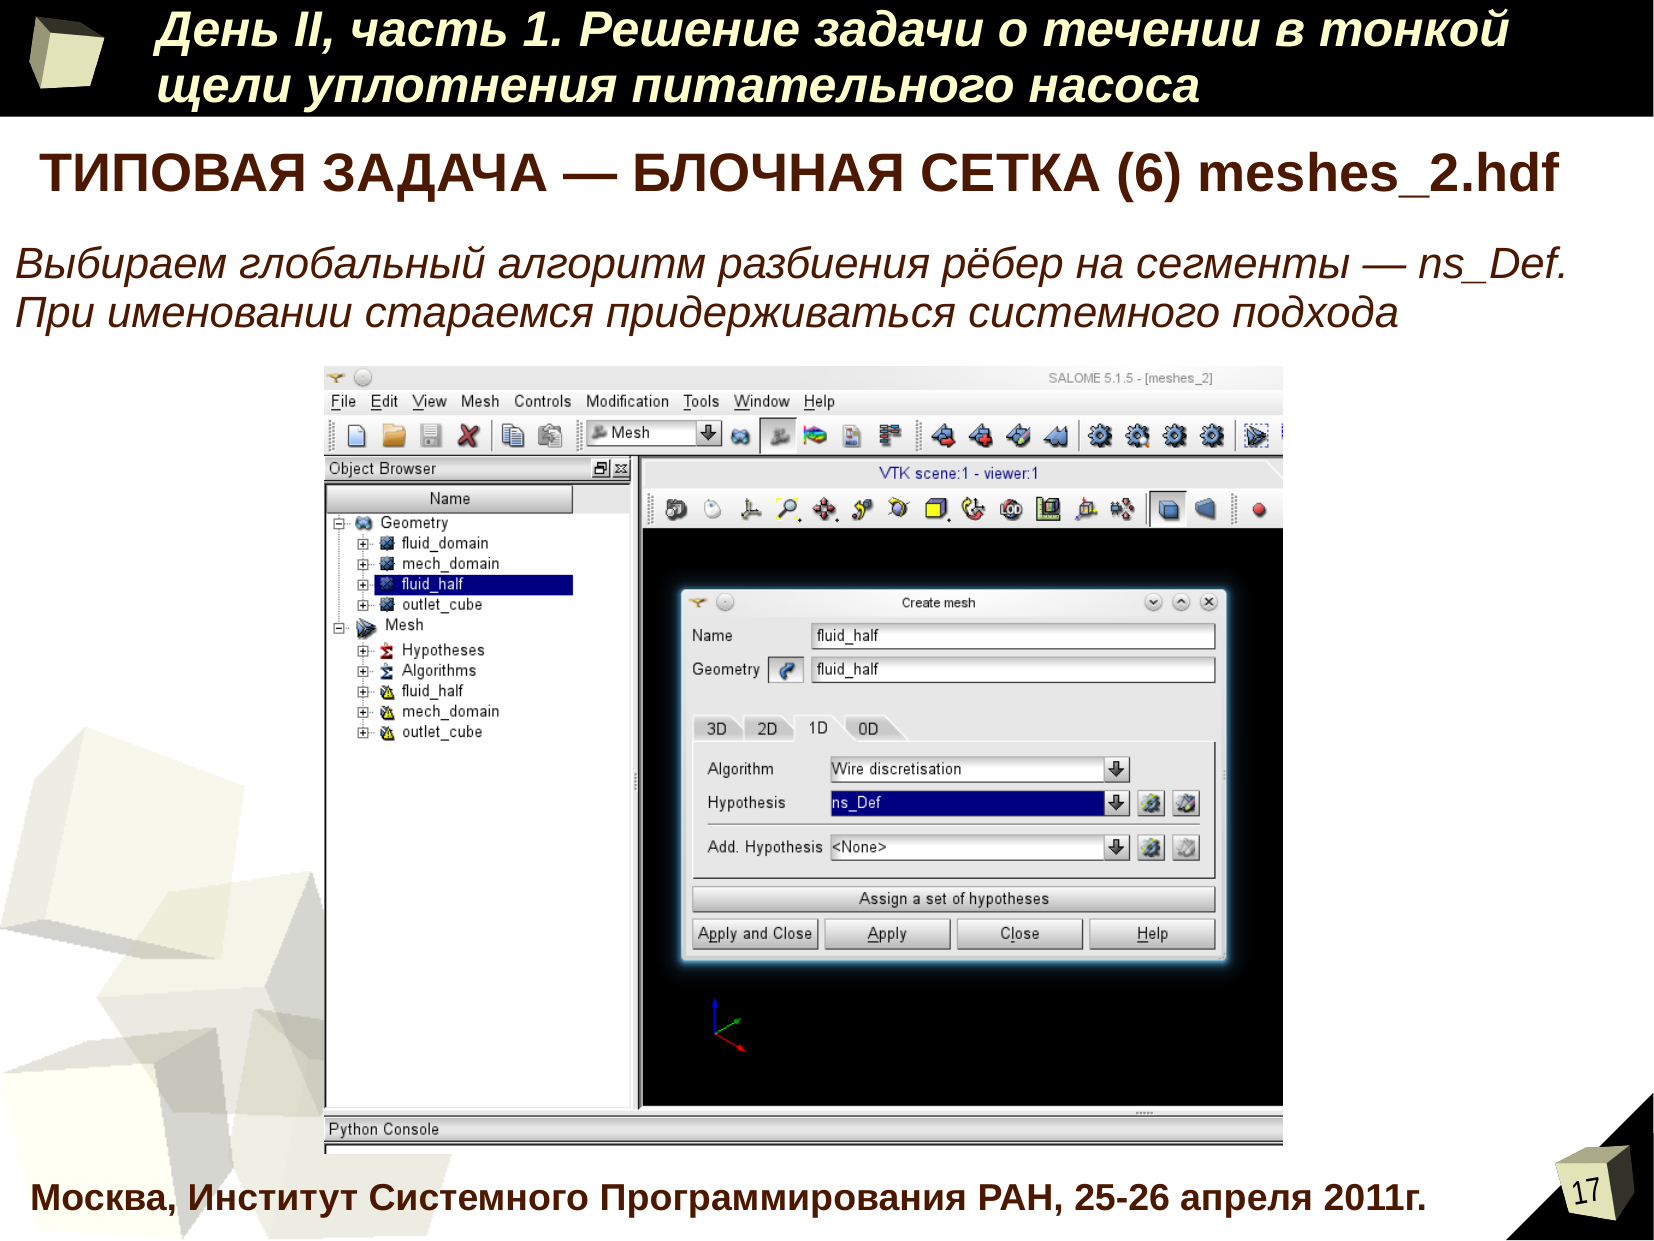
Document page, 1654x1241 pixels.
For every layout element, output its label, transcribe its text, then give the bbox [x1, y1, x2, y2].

picture [464, 1193, 472, 1198]
text_box Выбираем глобальный алгоритм разбиения рёбер на сегменты — ns_Def. При именовании стараемся придерживаться системного подхода [0, 231, 1654, 345]
text_box ТИПОВАЯ ЗАДАЧА — БЛОЧНАЯ СЕТКА (6) meshes_2.hdf [24, 134, 1625, 225]
picture [0, 366, 1283, 1241]
